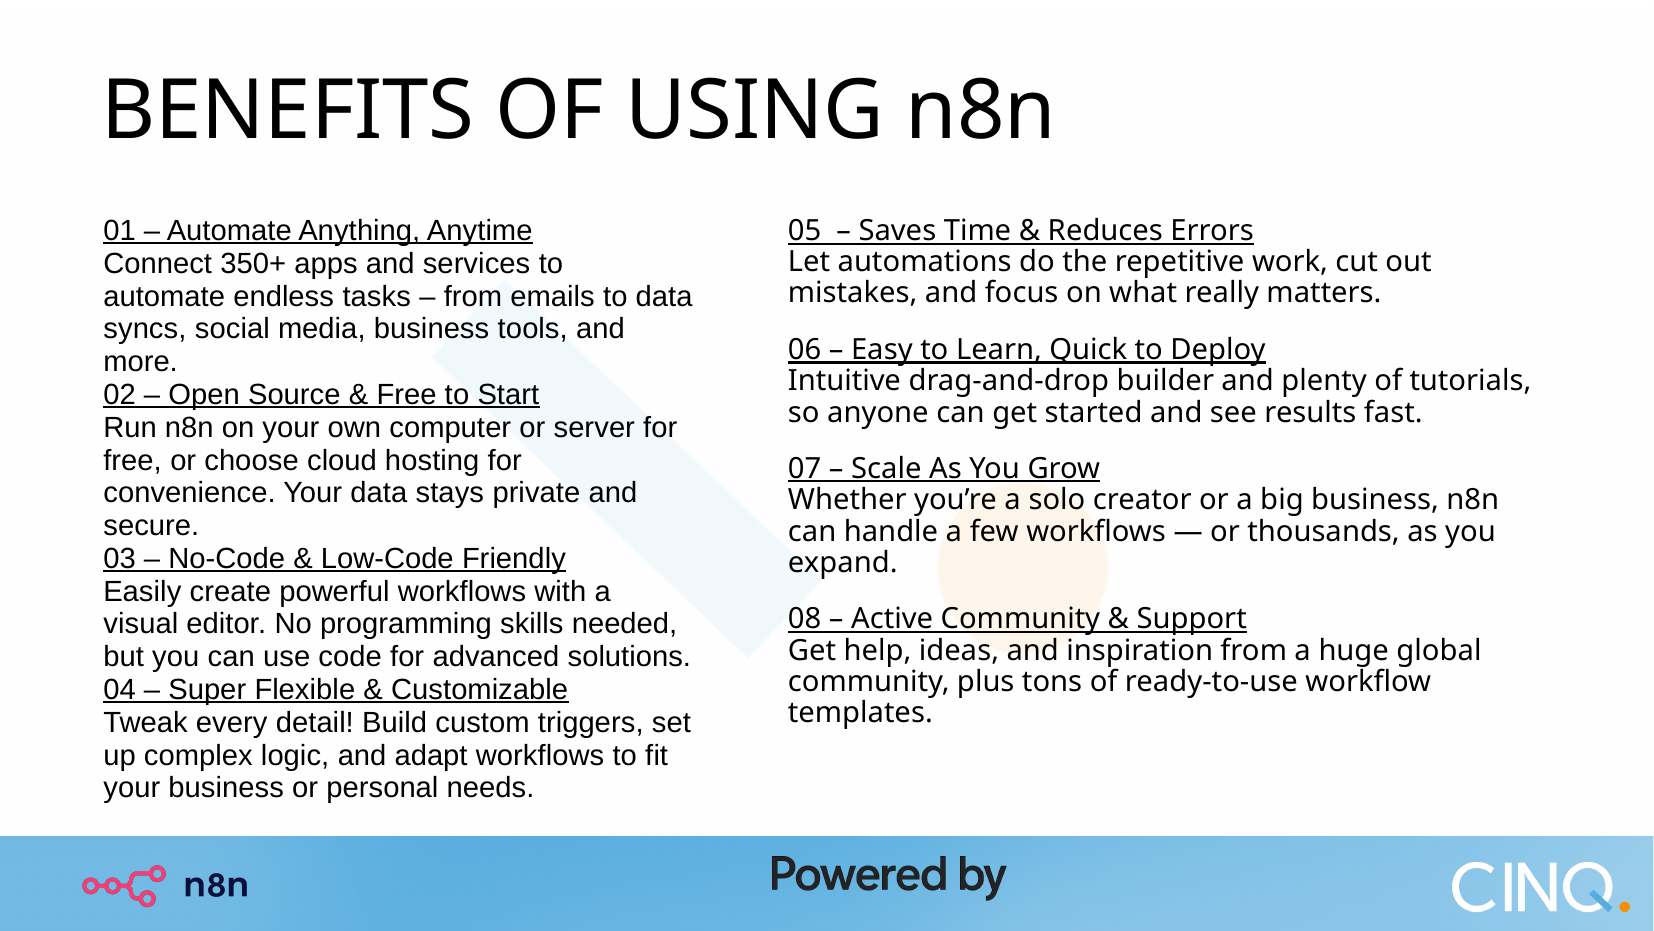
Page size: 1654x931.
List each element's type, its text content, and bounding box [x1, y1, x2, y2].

list 05 – Saves Time & Reduces Errors Let automations do the repetitive work, cut out mistakes, and focus on what really matters. 06 – Easy to Learn, Quick to Deploy Intuitive drag-and-drop builder and plenty of tutorials, so anyone can get started and see results fast. 07 – Scale As You Grow Whether you’re a solo creator or a big business, n8n can handle a few workflows — or thousands, as you expand. 08 – Active Community & Support Get help, ideas, and inspiration from a huge global community, plus tons of ready-to-use workflow templates. [709, 206, 1549, 562]
text_box 01 – Automate Anything, Anytime Connect 350+ apps and services to automate endless tasks – from emails to data syncs, social media, business tools, and more. 02 – Open Source & Free to Start Run n8n on your own computer or server for free, or choose cloud hosting for convenience. Your data stays private and secure. 03 – No-Code & Low-Code Friendly Easily create powerful workflows with a visual editor. No programming skills needed, but you can use code for advanced solutions. 04 – Super Flexible & Customizable Tweak every detail! Build custom triggers, set up complex logic, and adapt workflows to fit your business or personal needs. [88, 206, 709, 779]
picture [0, 6, 1654, 931]
list BENEFITS OF USING n8n [22, 59, 1625, 178]
